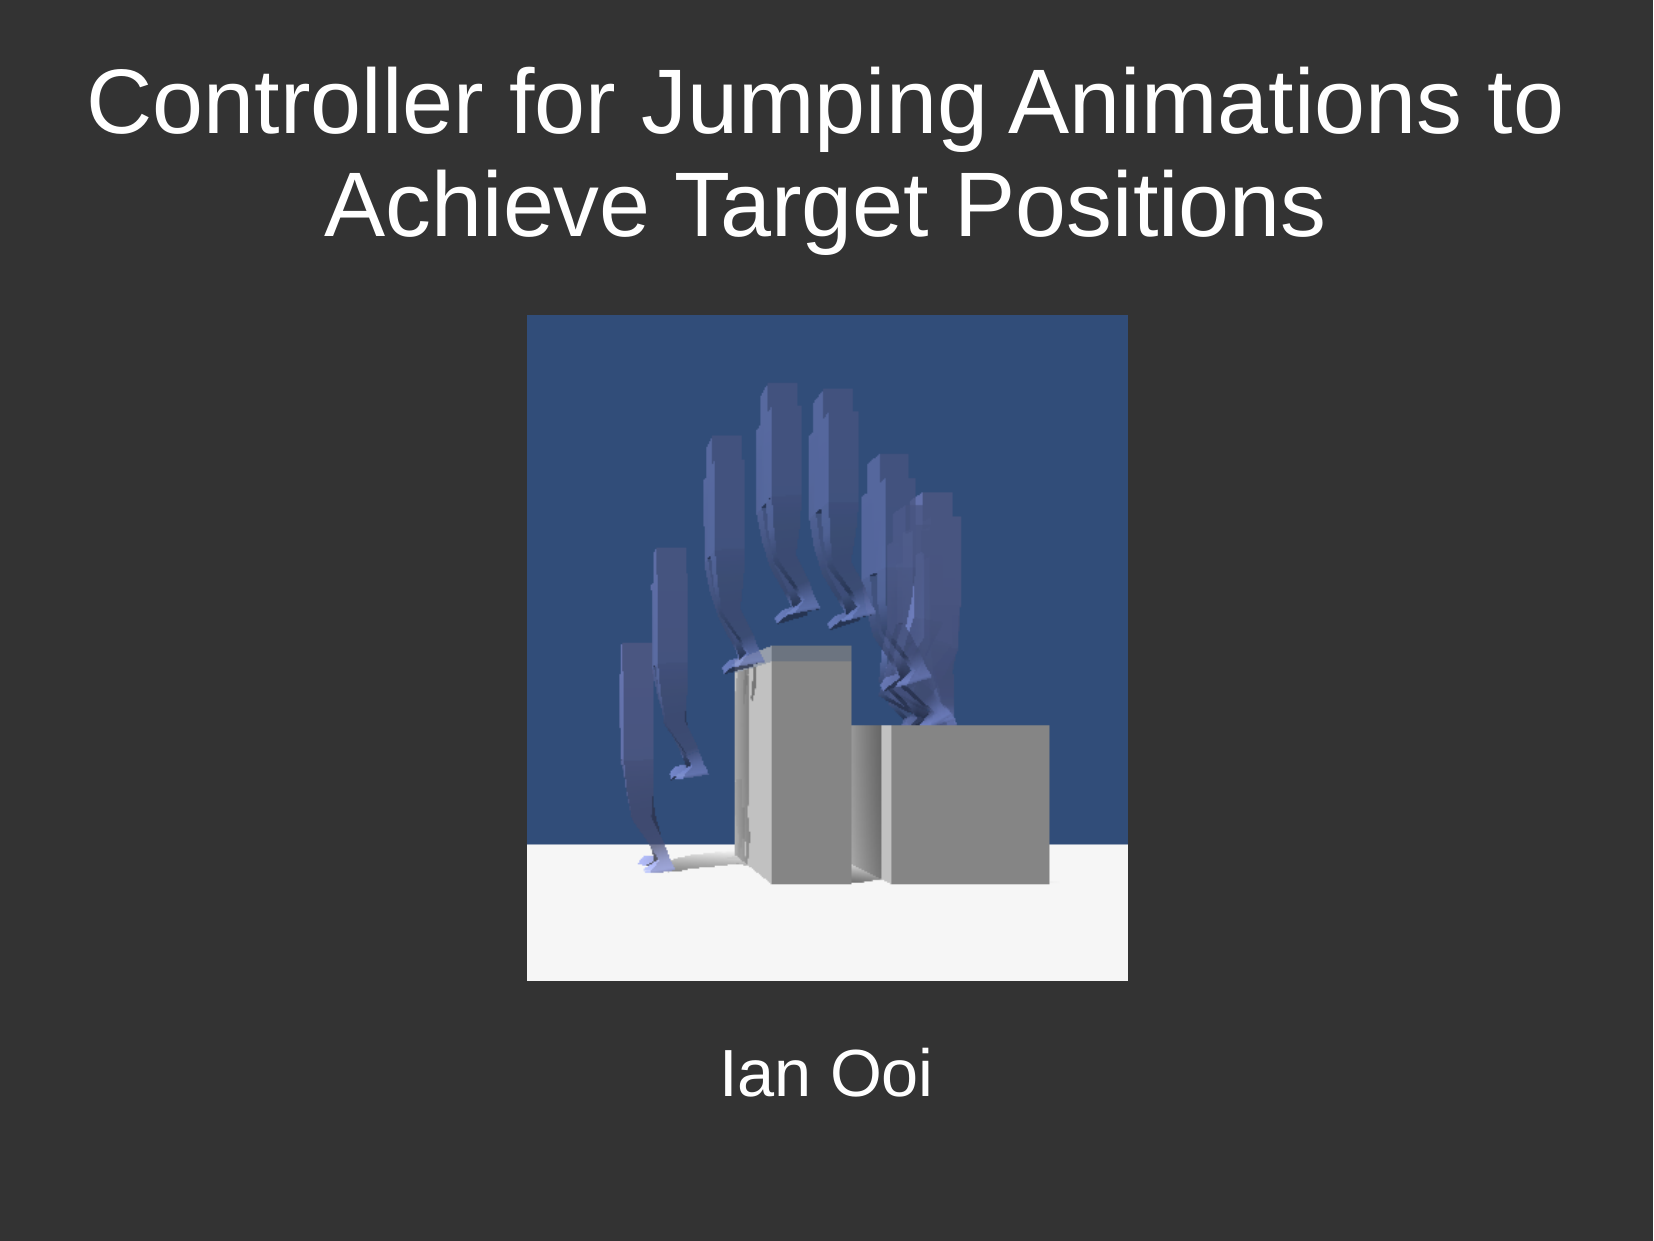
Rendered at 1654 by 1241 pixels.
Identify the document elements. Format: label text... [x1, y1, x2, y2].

picture [527, 315, 1128, 981]
title Controller for Jumping Animations to Achieve Target Positions [82, 49, 1571, 257]
subtitle Ian Ooi [82, 288, 1571, 1111]
